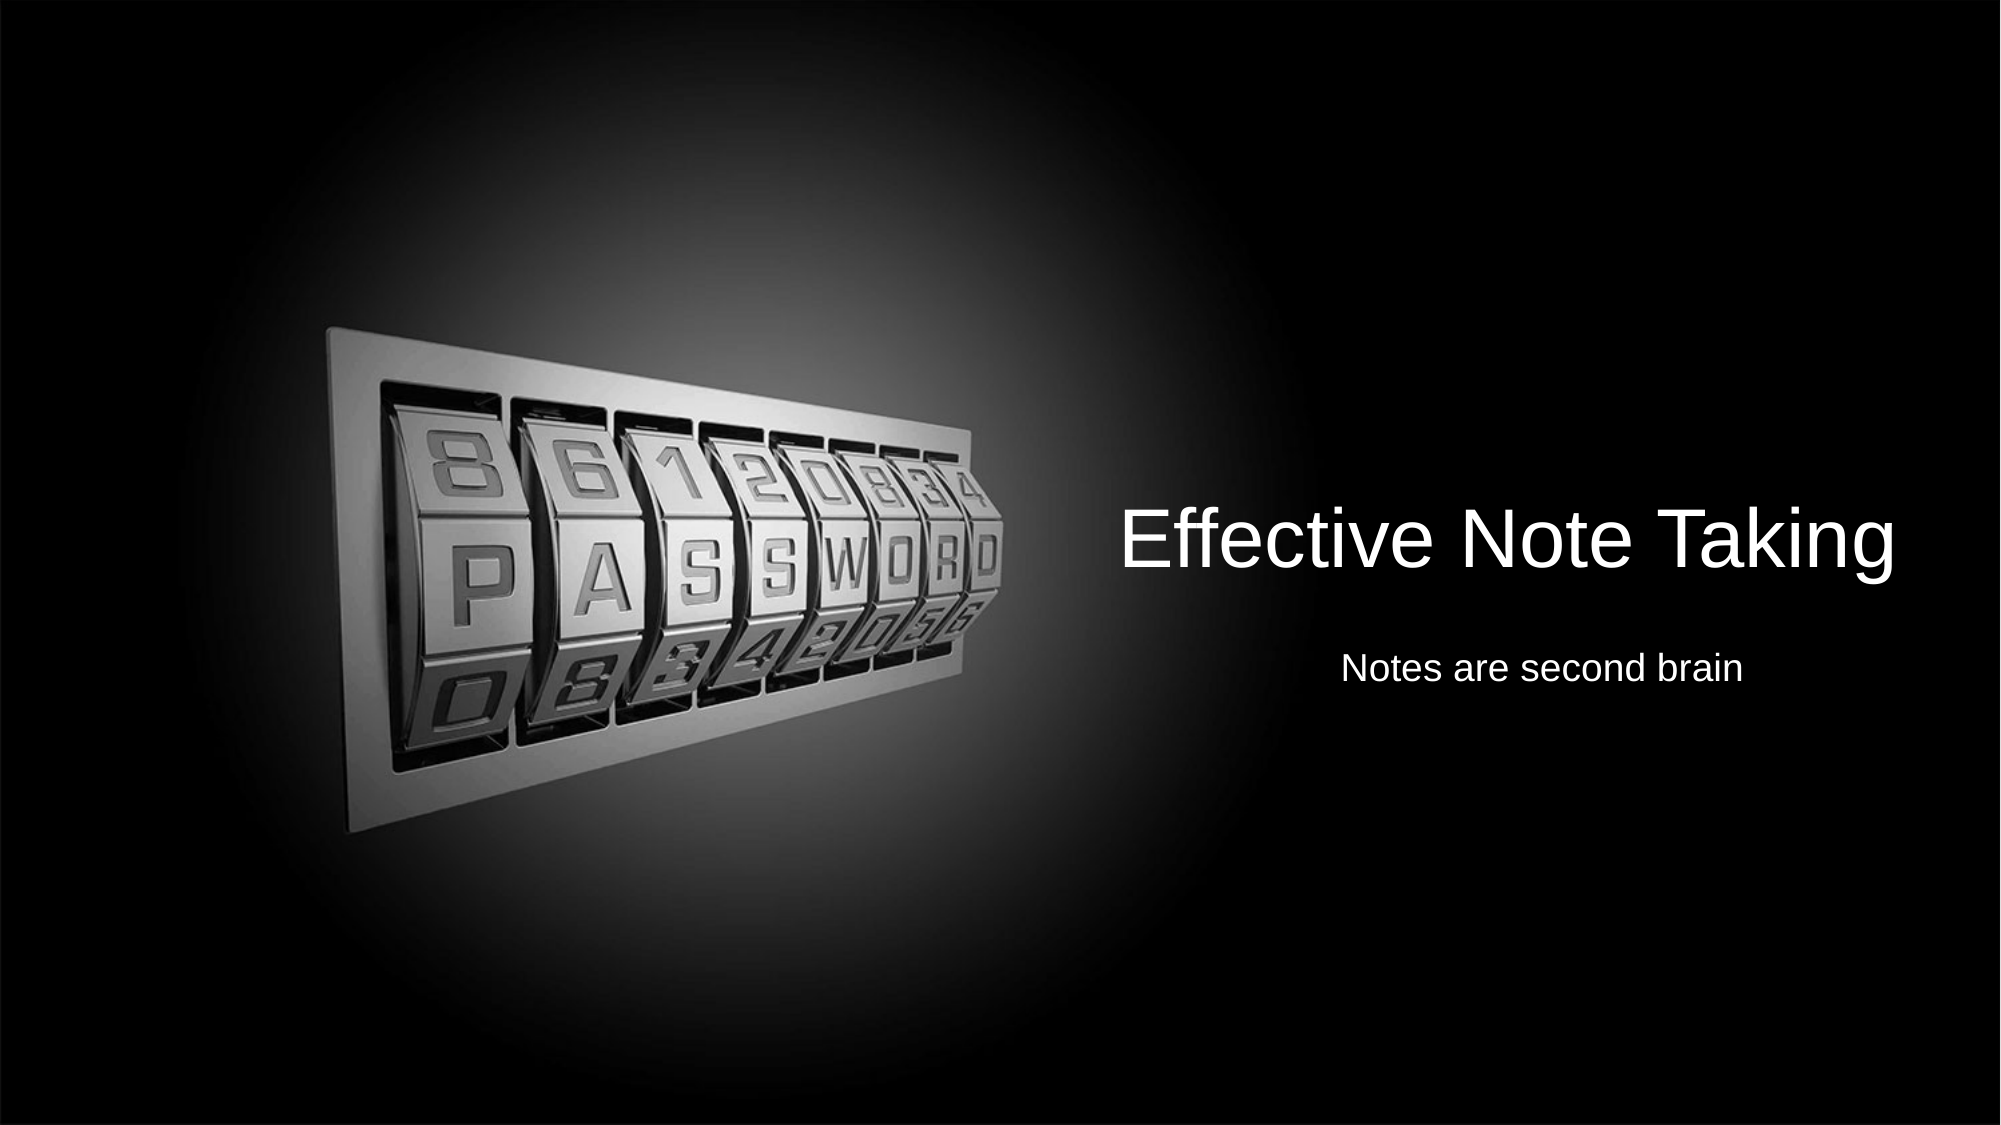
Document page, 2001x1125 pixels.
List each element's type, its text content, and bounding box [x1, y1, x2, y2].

text_box Notes are second brain [1106, 495, 1925, 744]
text_box Effective Note Taking [1103, 476, 1921, 592]
picture [0, 0, 2001, 1125]
